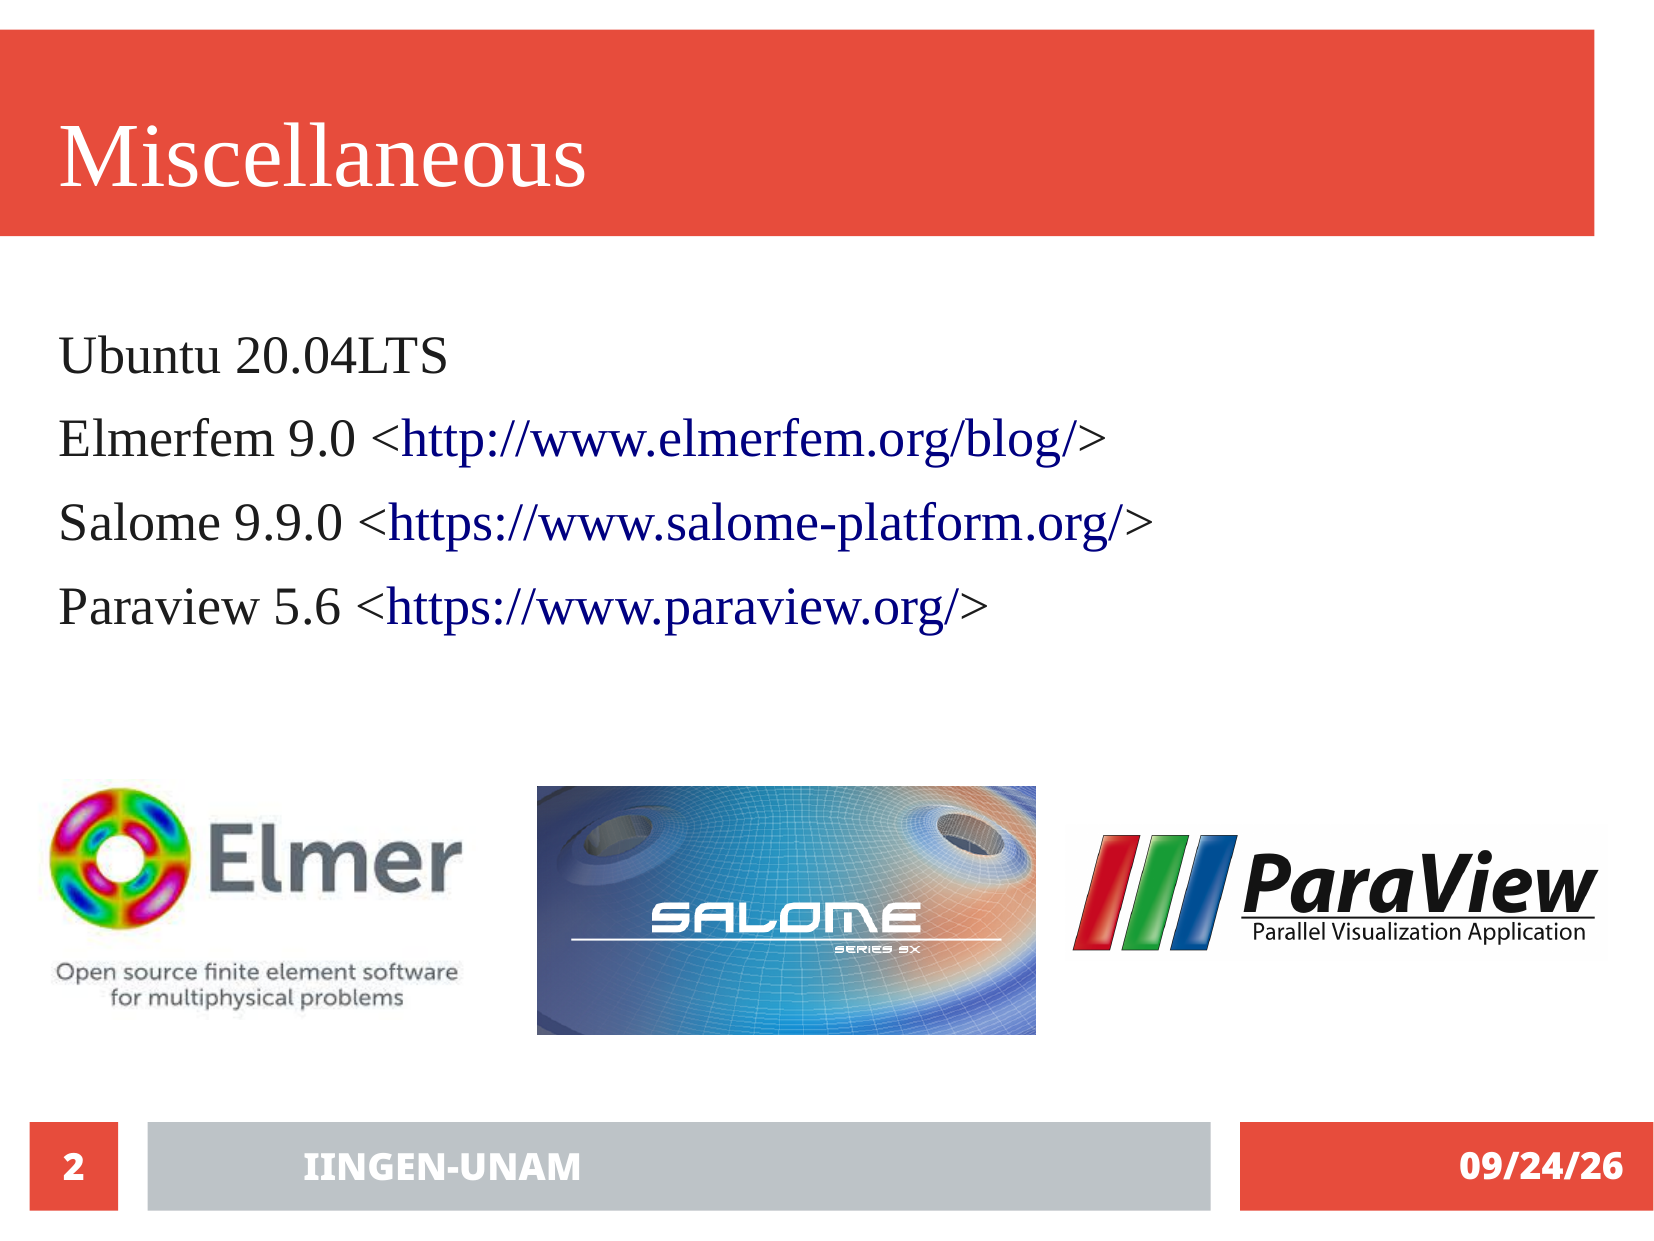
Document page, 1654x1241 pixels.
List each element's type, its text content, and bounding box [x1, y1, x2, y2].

picture [15, 779, 497, 1021]
title Miscellaneous [59, 59, 1595, 207]
list Ubuntu 20.04LTS Elmerfem 9.0 <http://www.elmerfem.org/blog/> Salome 9.9.0 <https://www.salome-platform.org/> Paraview 5.6 <https://www.paraview.org/> [59, 324, 1561, 676]
picture [1065, 824, 1608, 962]
picture [537, 786, 1036, 1036]
